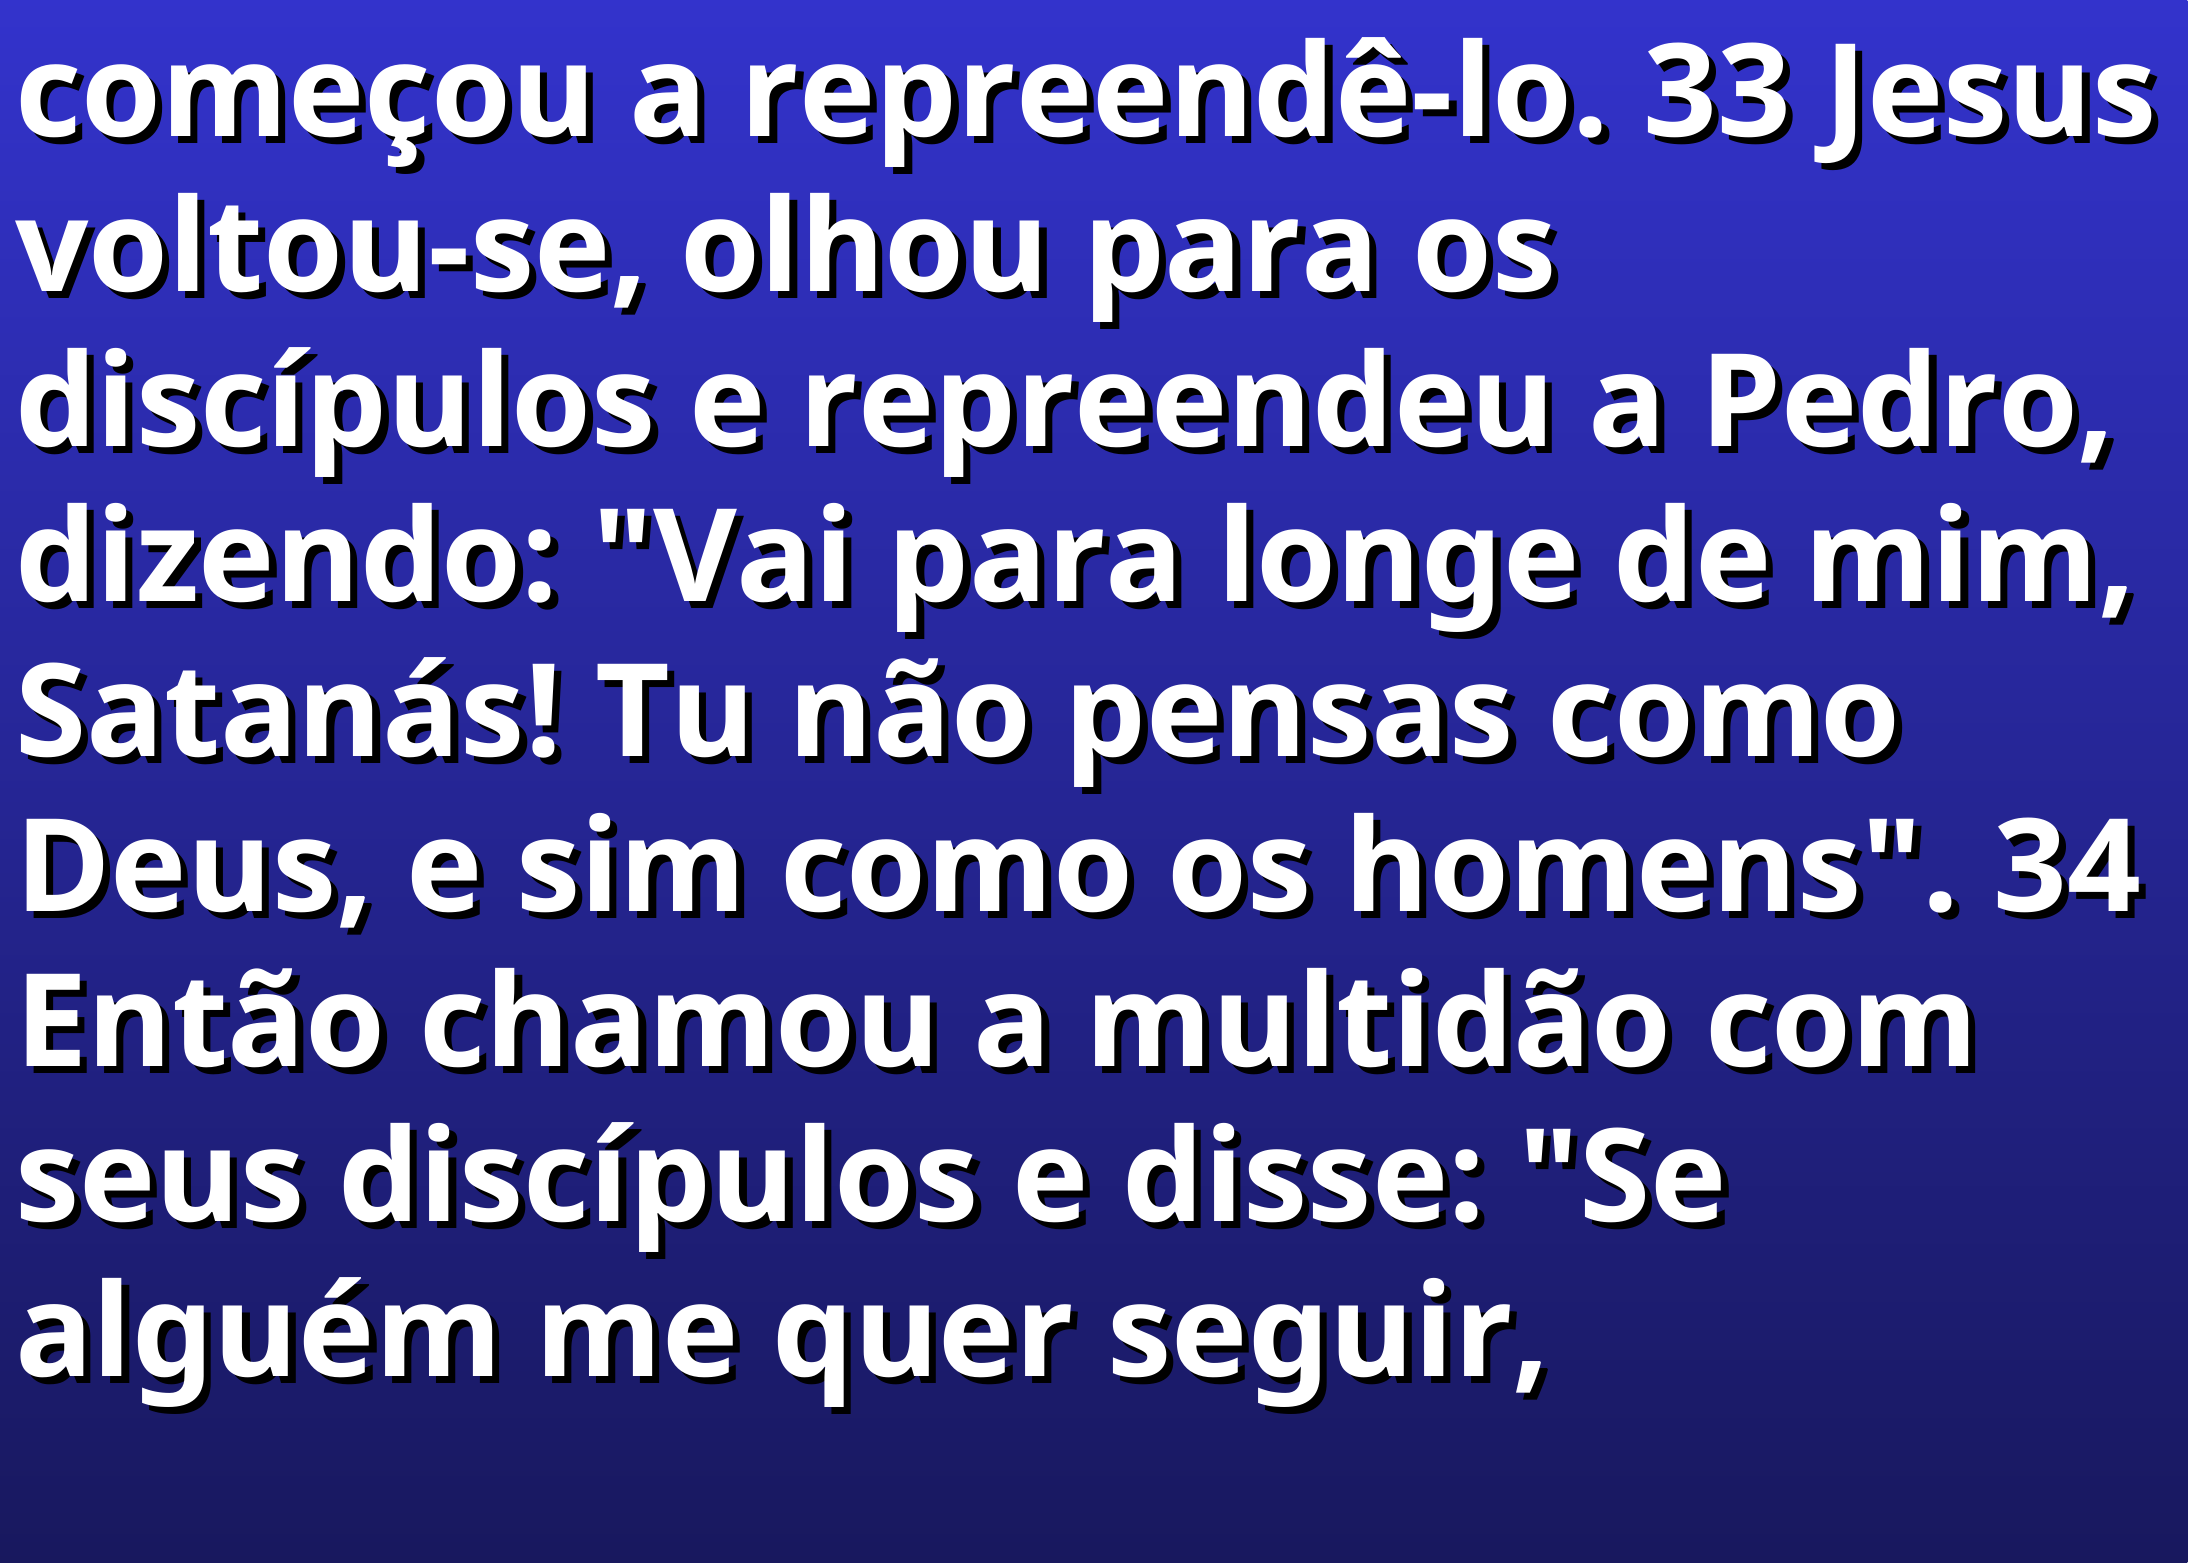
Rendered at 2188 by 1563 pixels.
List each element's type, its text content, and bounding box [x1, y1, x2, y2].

text_box começou a repreendê-lo. 33 Jesus voltou-se, olhou para os discípulos e repreendeu a Pedro, dizendo: "Vai para longe de mim, Satanás! Tu não pensas como Deus, e sim como os homens". 34 Então chamou a multidão com seus discípulos e disse: "Se alguém me quer seguir, [0, 0, 2188, 1410]
